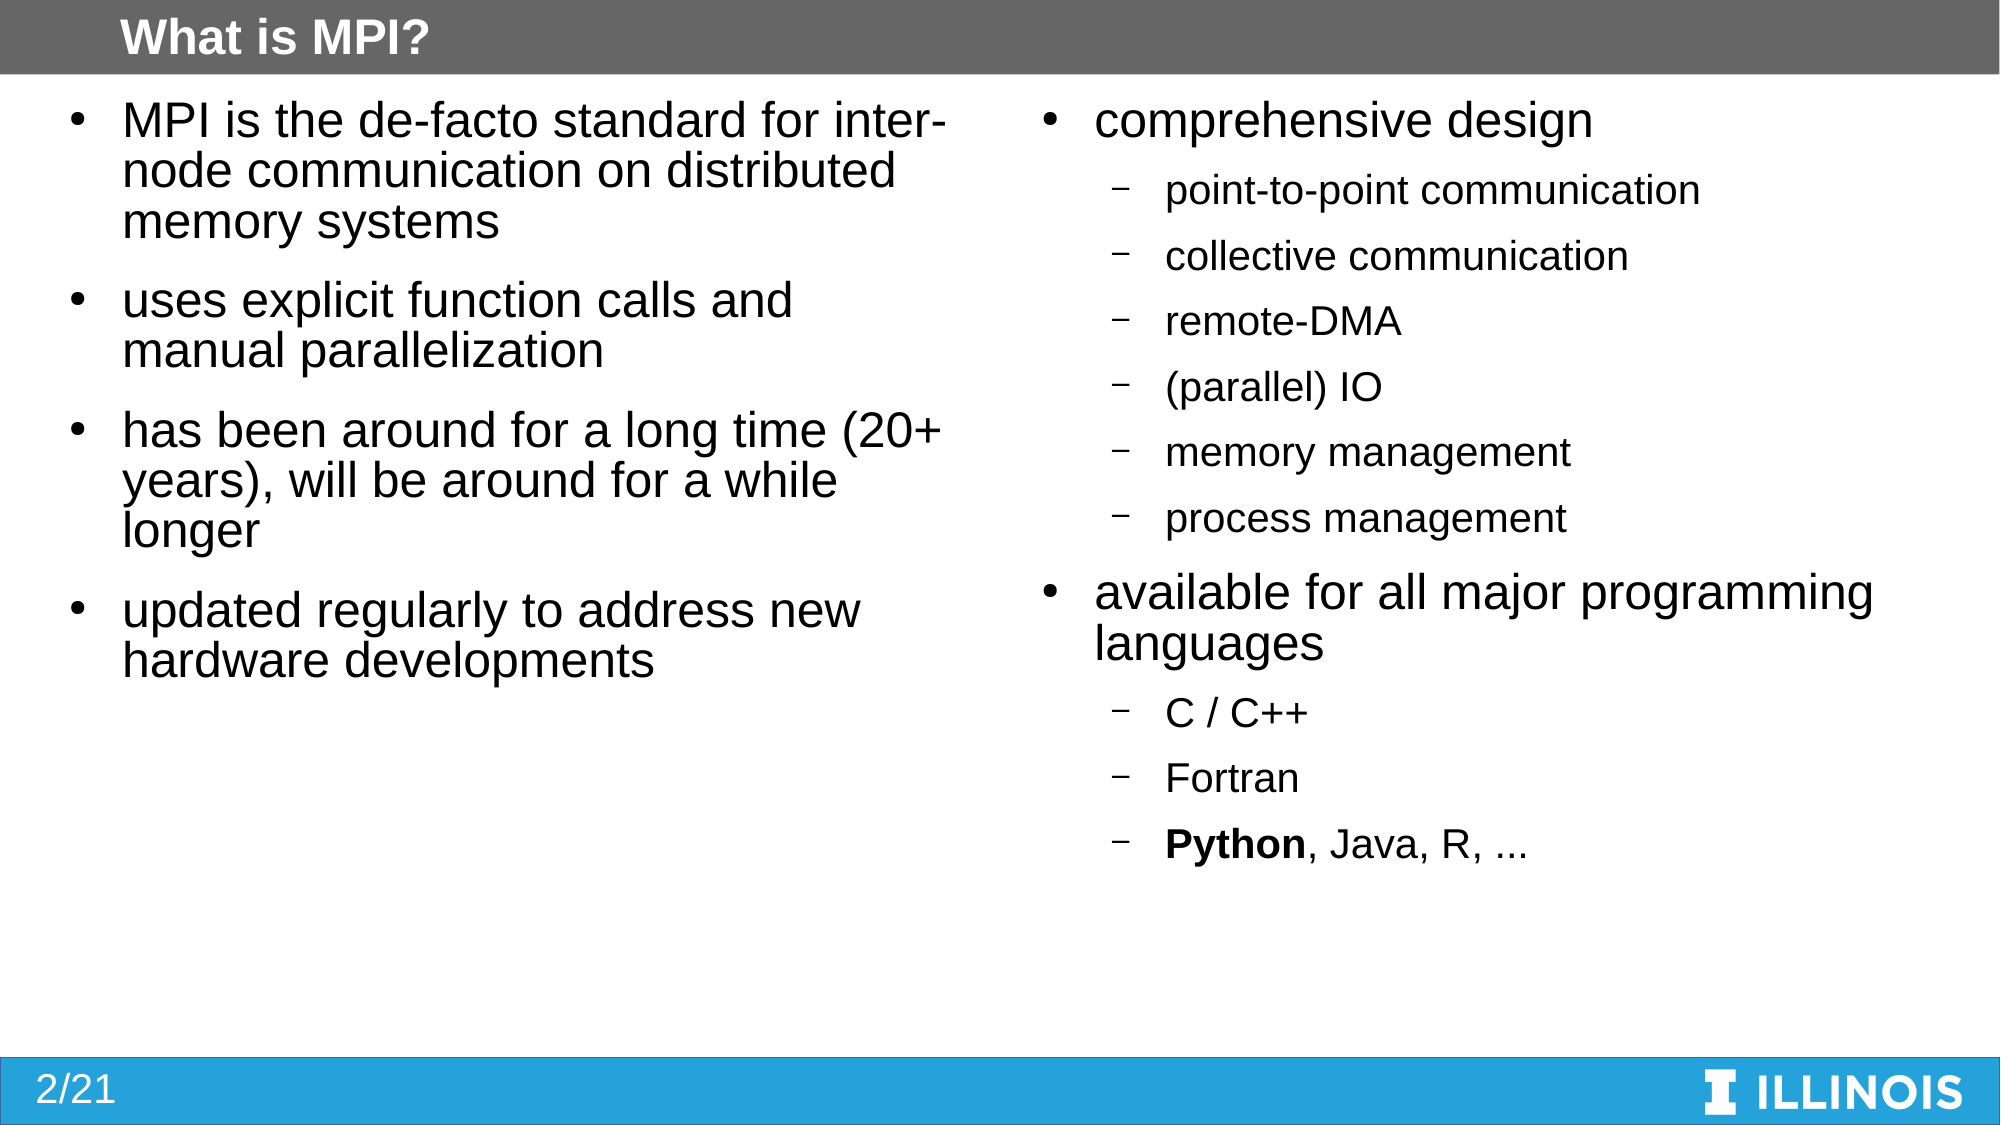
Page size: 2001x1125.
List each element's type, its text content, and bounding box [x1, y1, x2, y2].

list MPI is the de-facto standard for inter-node communication on distributed memory systems uses explicit function calls and manual parallelization has been around for a long time (20+ years), will be around for a while longer updated regularly to address new hardware developments [51, 97, 978, 1058]
picture [1705, 1069, 1962, 1115]
list comprehensive design point-to-point communication collective communication remote-DMA (parallel) IO memory management process management available for all major programming languages C / C++ Fortran Python, Java, R, ... [1023, 97, 1950, 1058]
title What is MPI? [0, 0, 2000, 75]
